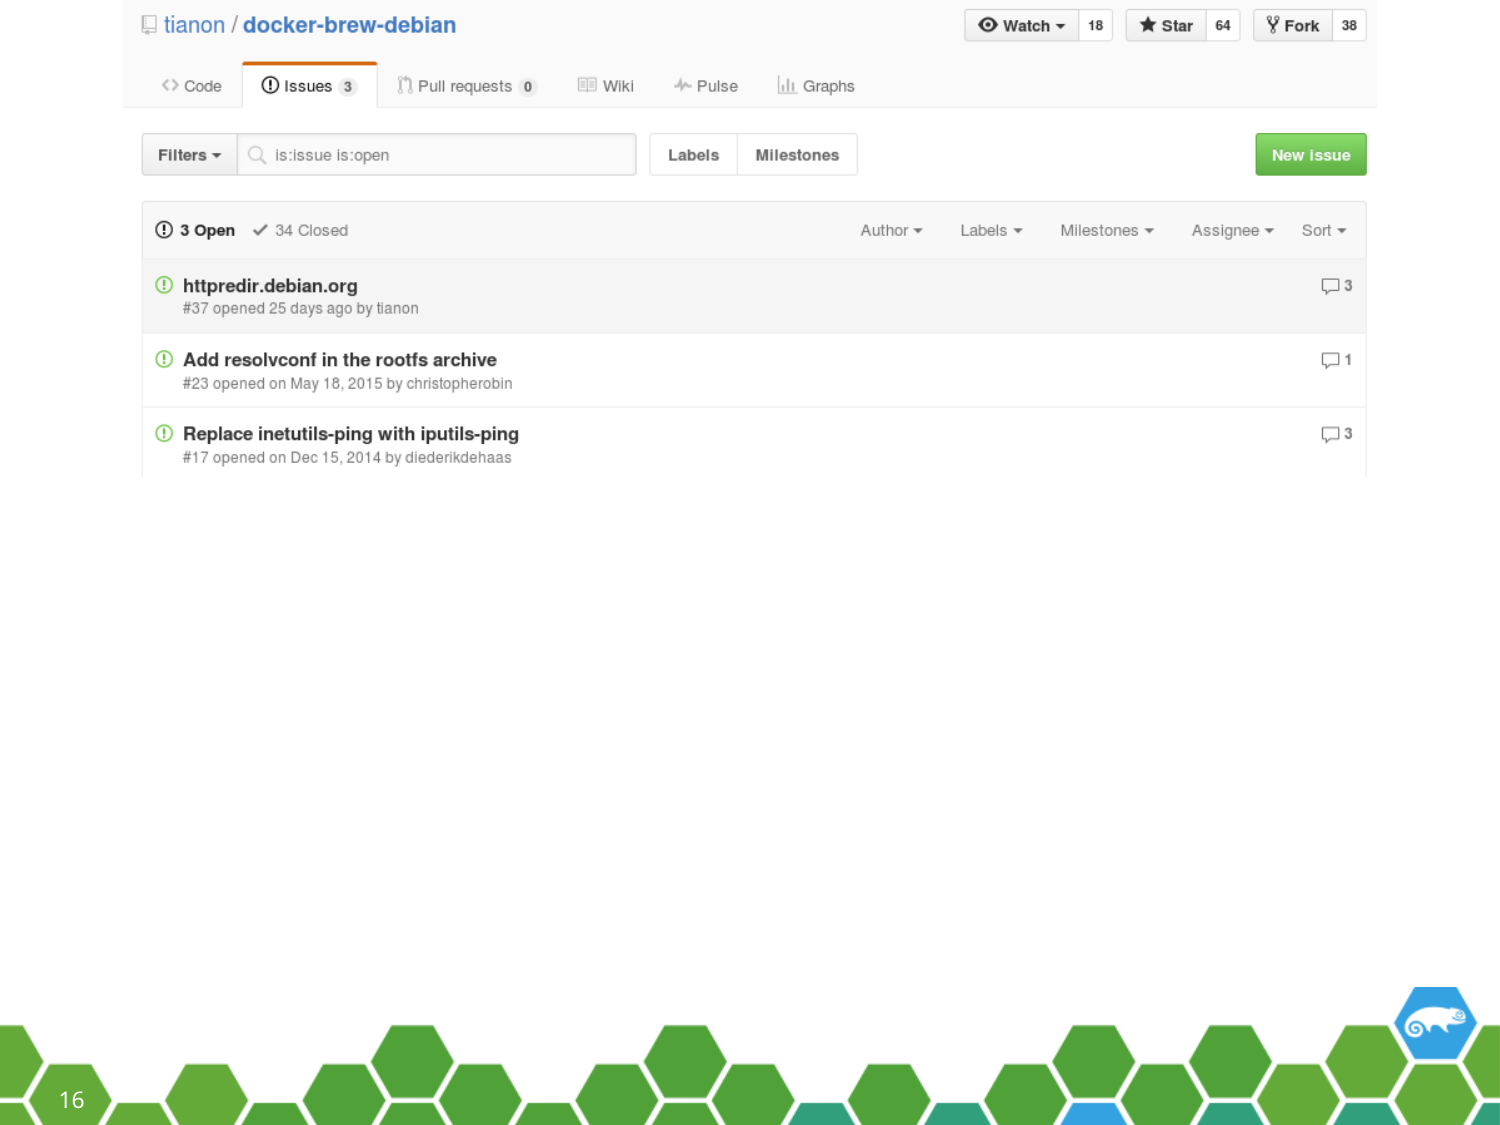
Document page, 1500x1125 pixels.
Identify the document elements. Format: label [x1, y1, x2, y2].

picture [0, 987, 1500, 1125]
picture [123, 0, 1377, 478]
